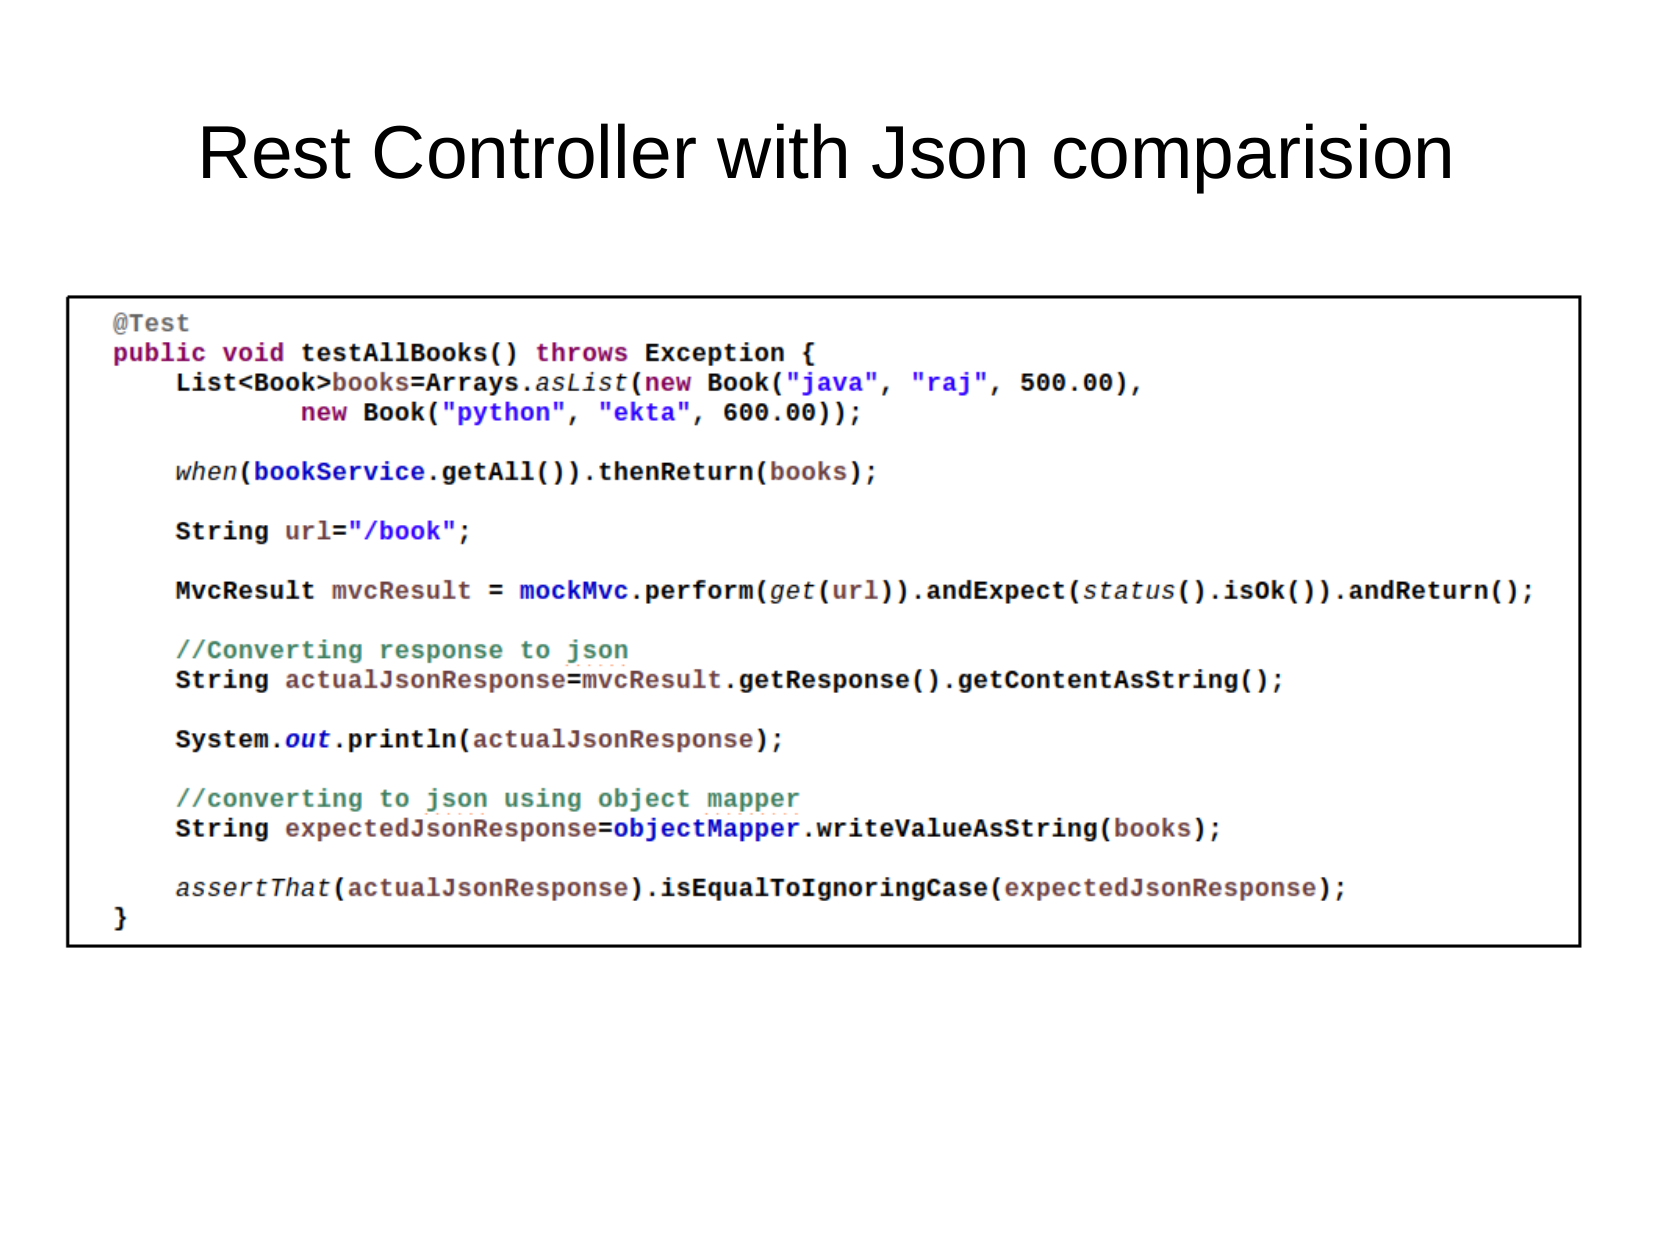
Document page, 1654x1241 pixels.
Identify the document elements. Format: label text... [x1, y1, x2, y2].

title Rest Controller with Json comparision [82, 49, 1571, 257]
picture [57, 280, 1613, 962]
